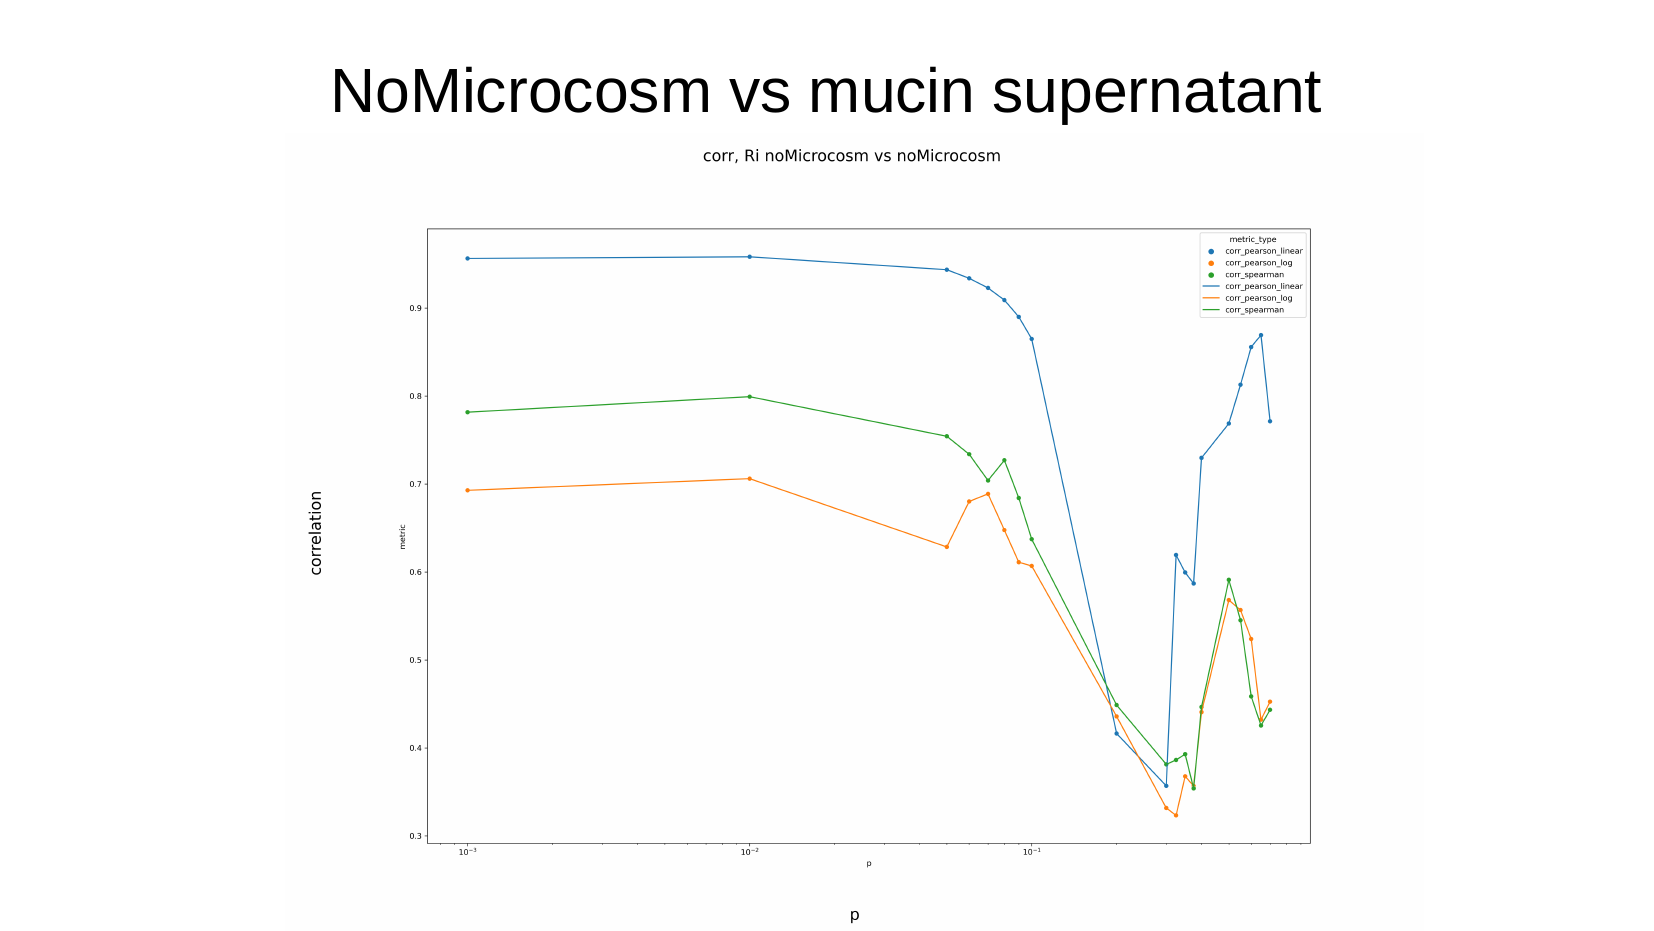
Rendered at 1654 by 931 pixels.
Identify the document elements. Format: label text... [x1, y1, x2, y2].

title NoMicrocosm vs mucin supernatant [82, 13, 1571, 169]
picture [285, 133, 1424, 931]
